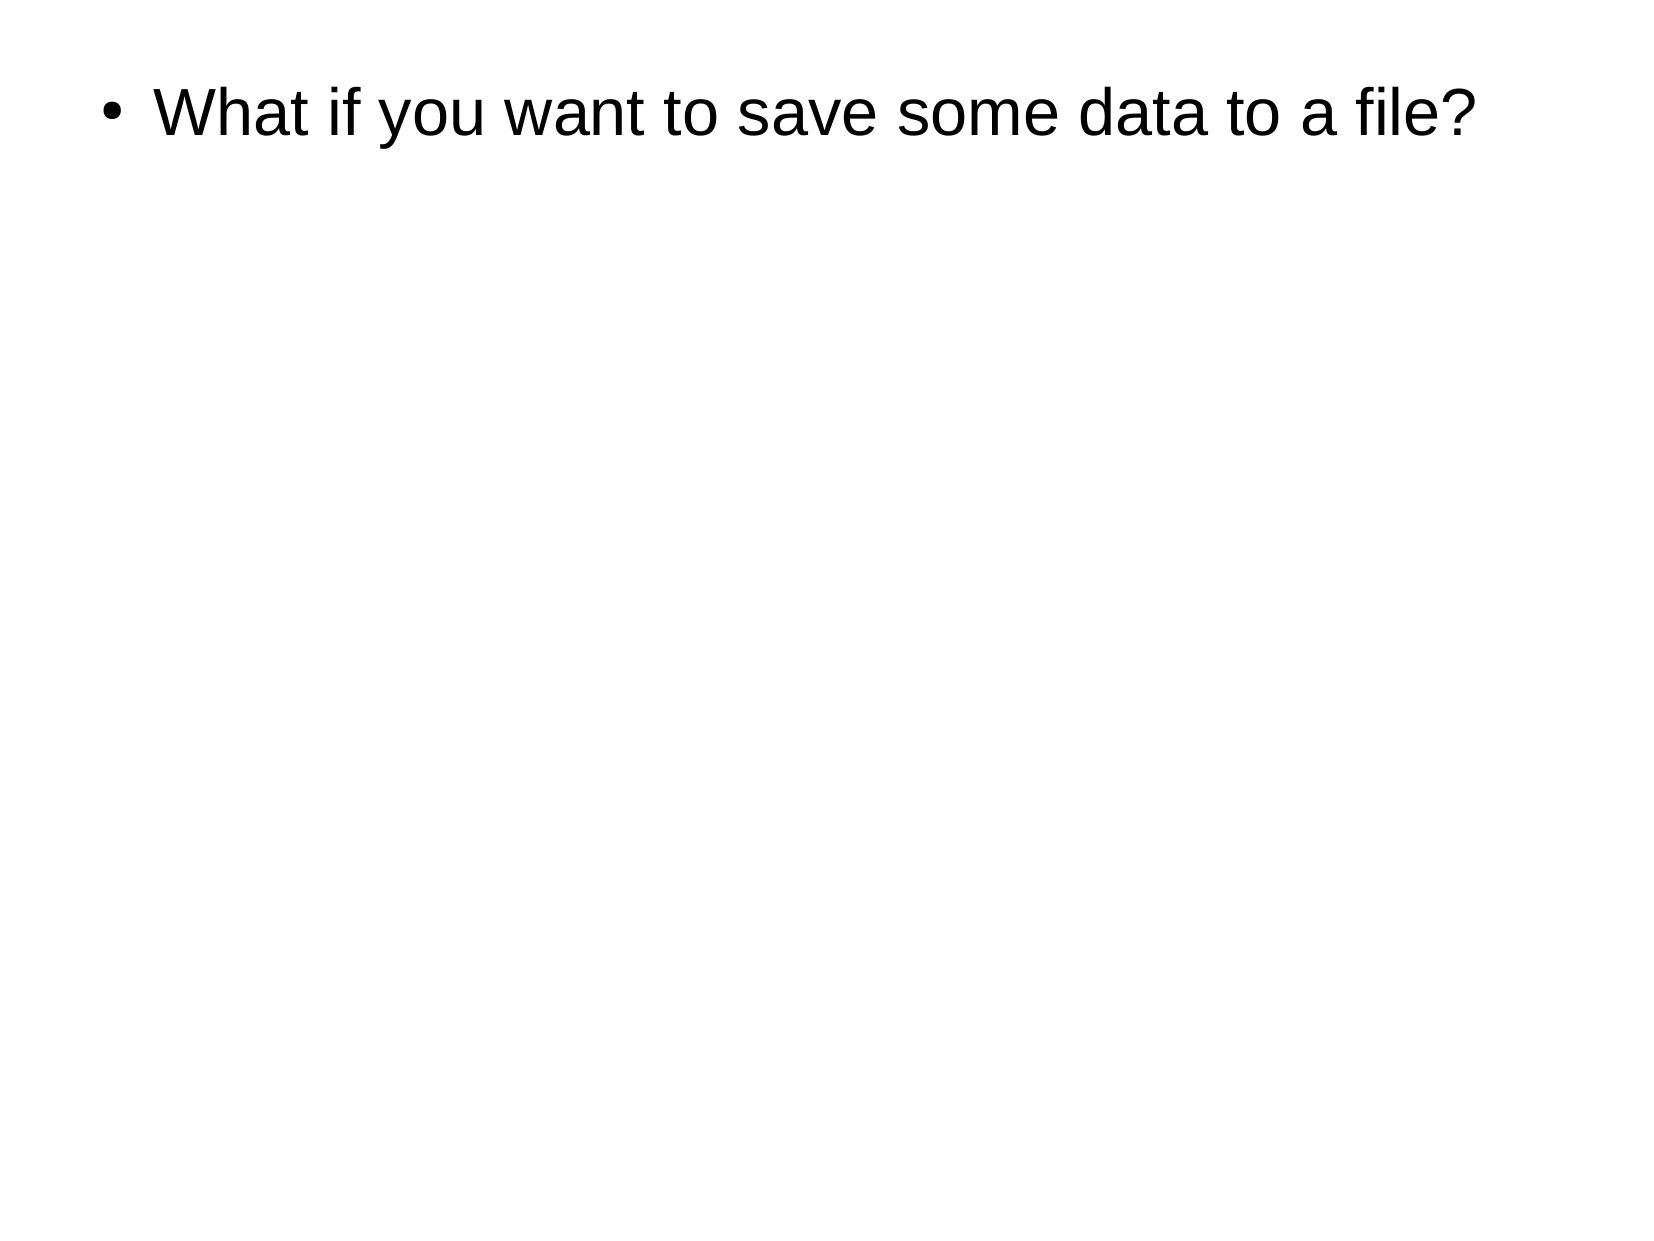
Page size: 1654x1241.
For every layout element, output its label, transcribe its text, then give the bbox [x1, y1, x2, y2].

list What if you want to save some data to a file? [82, 75, 1576, 1126]
